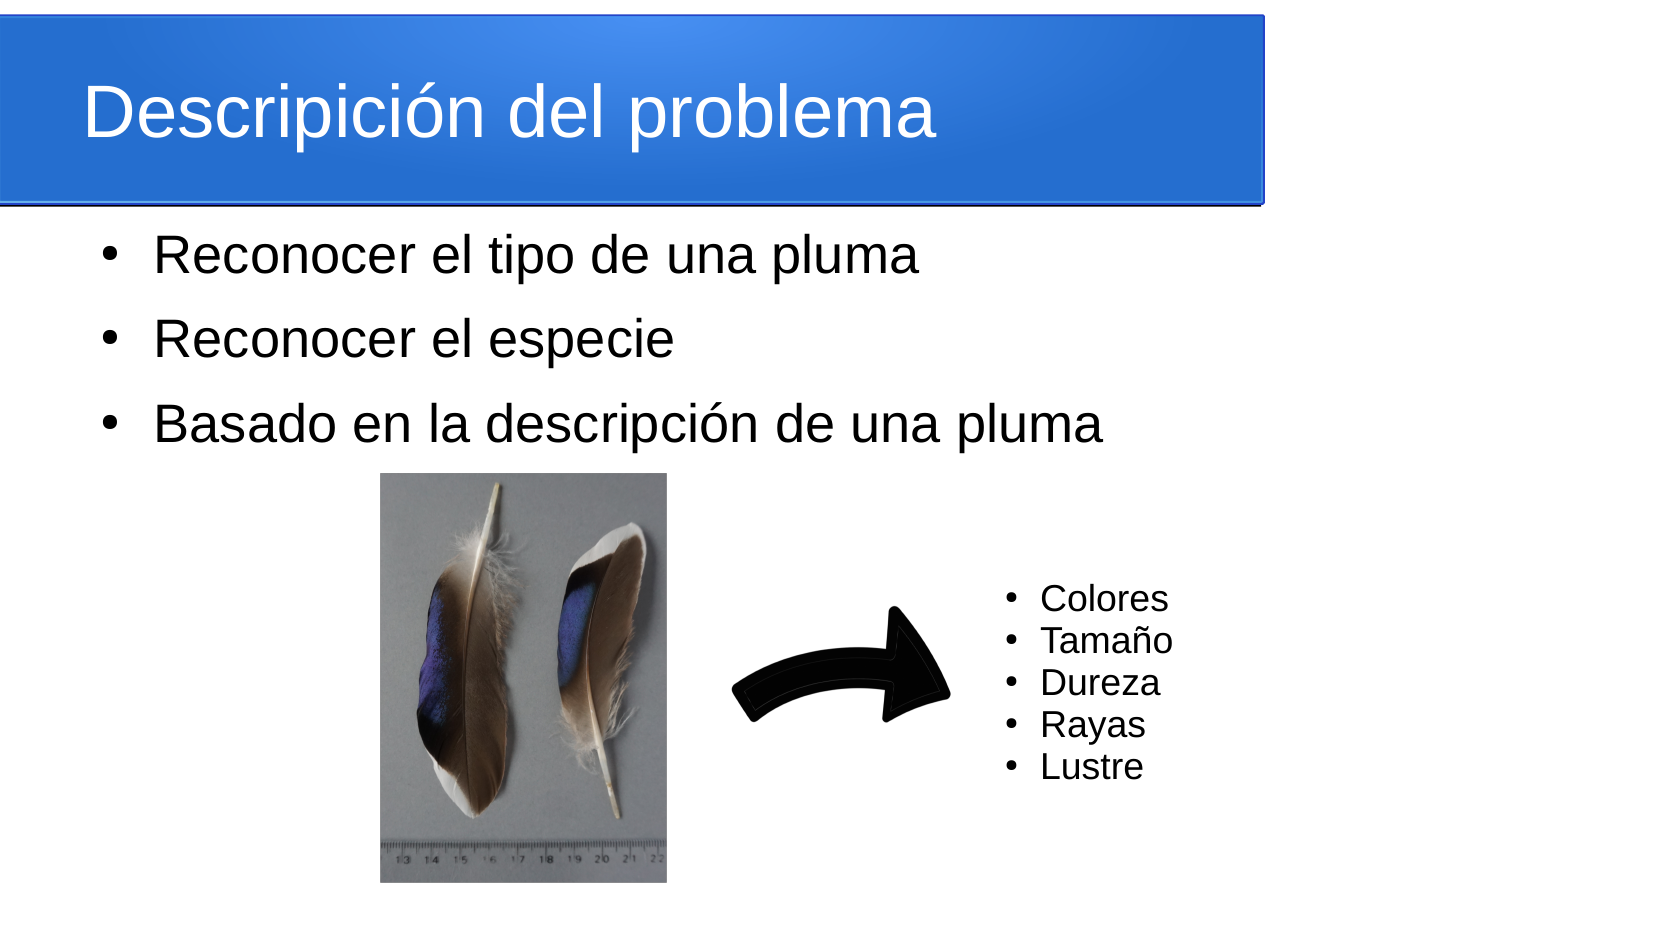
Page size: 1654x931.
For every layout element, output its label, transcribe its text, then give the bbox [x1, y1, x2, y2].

text_box Colores Tamaño Dureza Rayas Lustre [990, 570, 1381, 795]
title Descripición del problema [82, 35, 1235, 189]
list Reconocer el tipo de una pluma Reconocer el especie Basado en la descripción de una pluma [82, 224, 1571, 764]
picture [330, 435, 991, 931]
